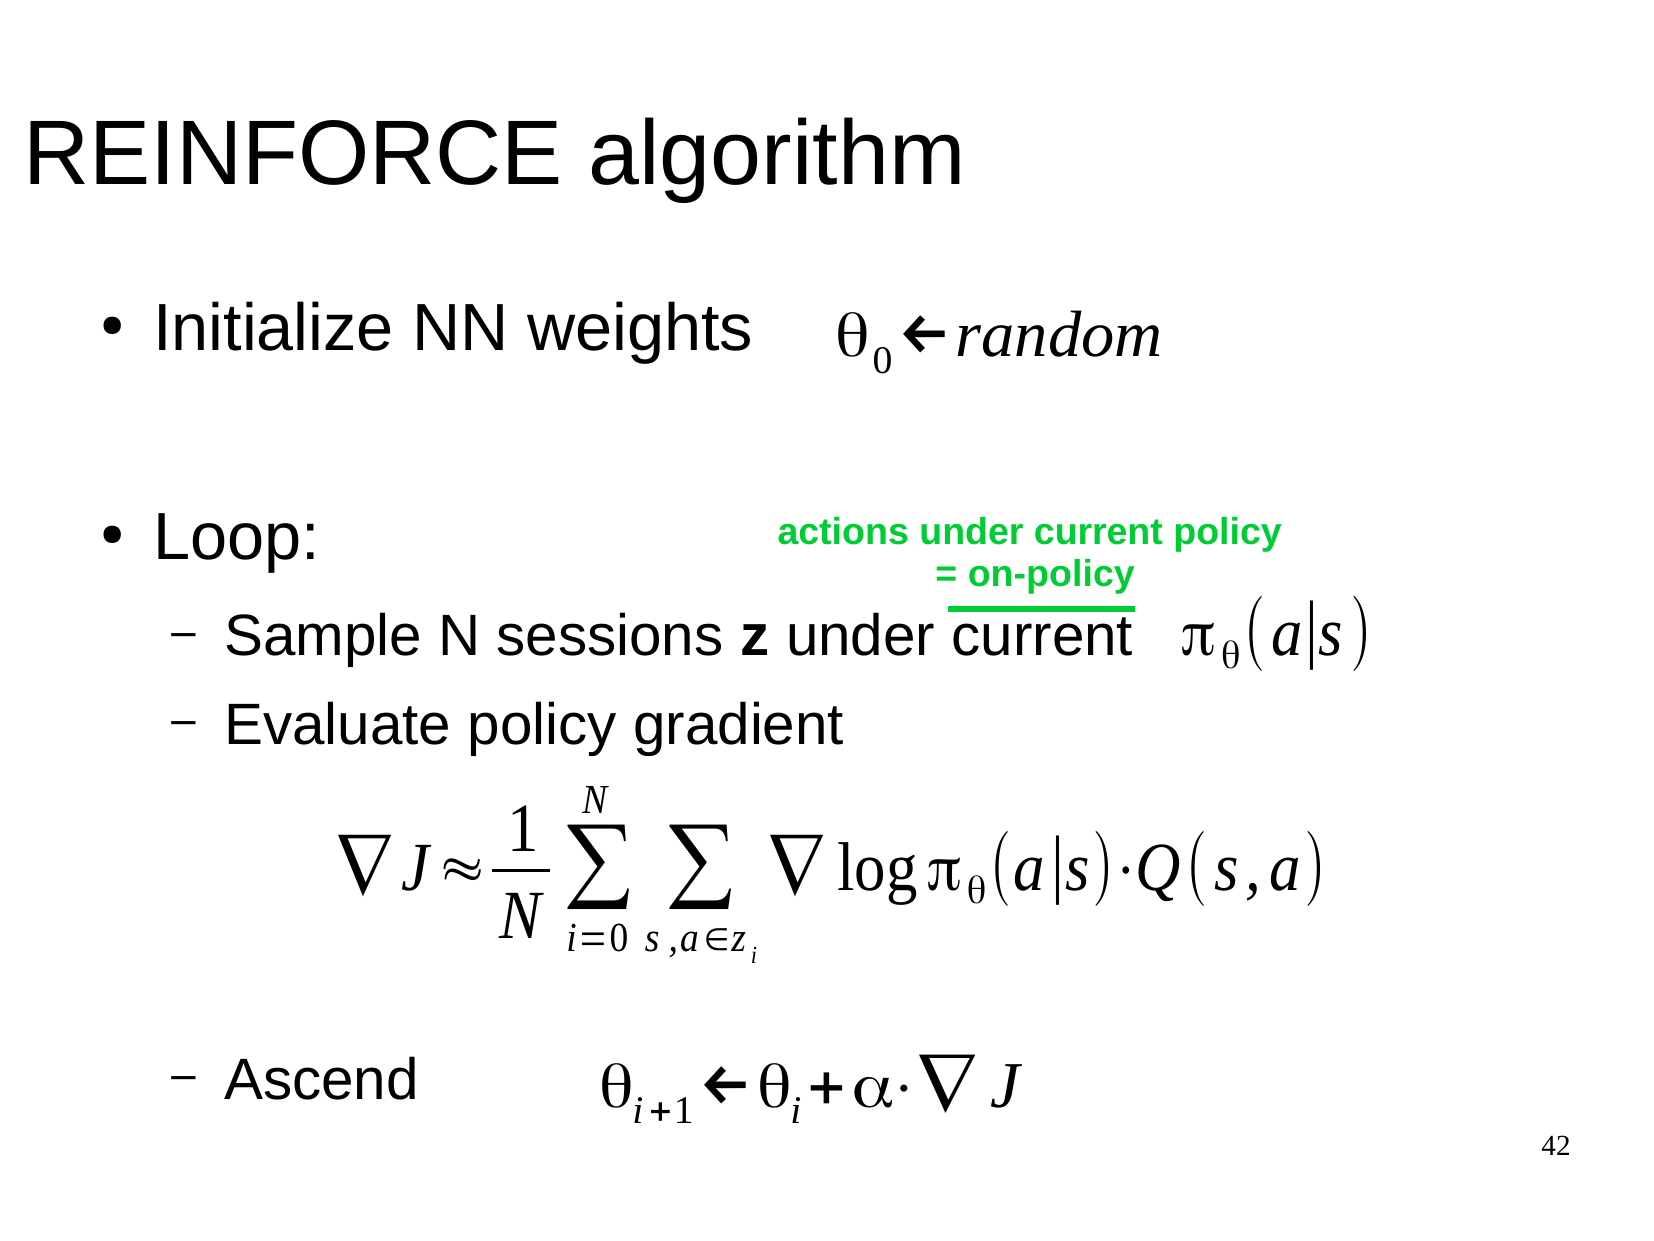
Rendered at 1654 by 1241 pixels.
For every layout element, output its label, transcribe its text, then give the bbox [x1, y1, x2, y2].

text_box actions under current policy = on-policy [762, 502, 1308, 602]
chart [1166, 590, 1385, 674]
title REINFORCE algorithm [23, 49, 1512, 257]
chart [582, 1049, 1042, 1134]
list Initialize NN weights Loop: Sample N sessions z under current Evaluate policy gradient Ascend [82, 290, 1571, 1186]
chart [818, 299, 1179, 384]
